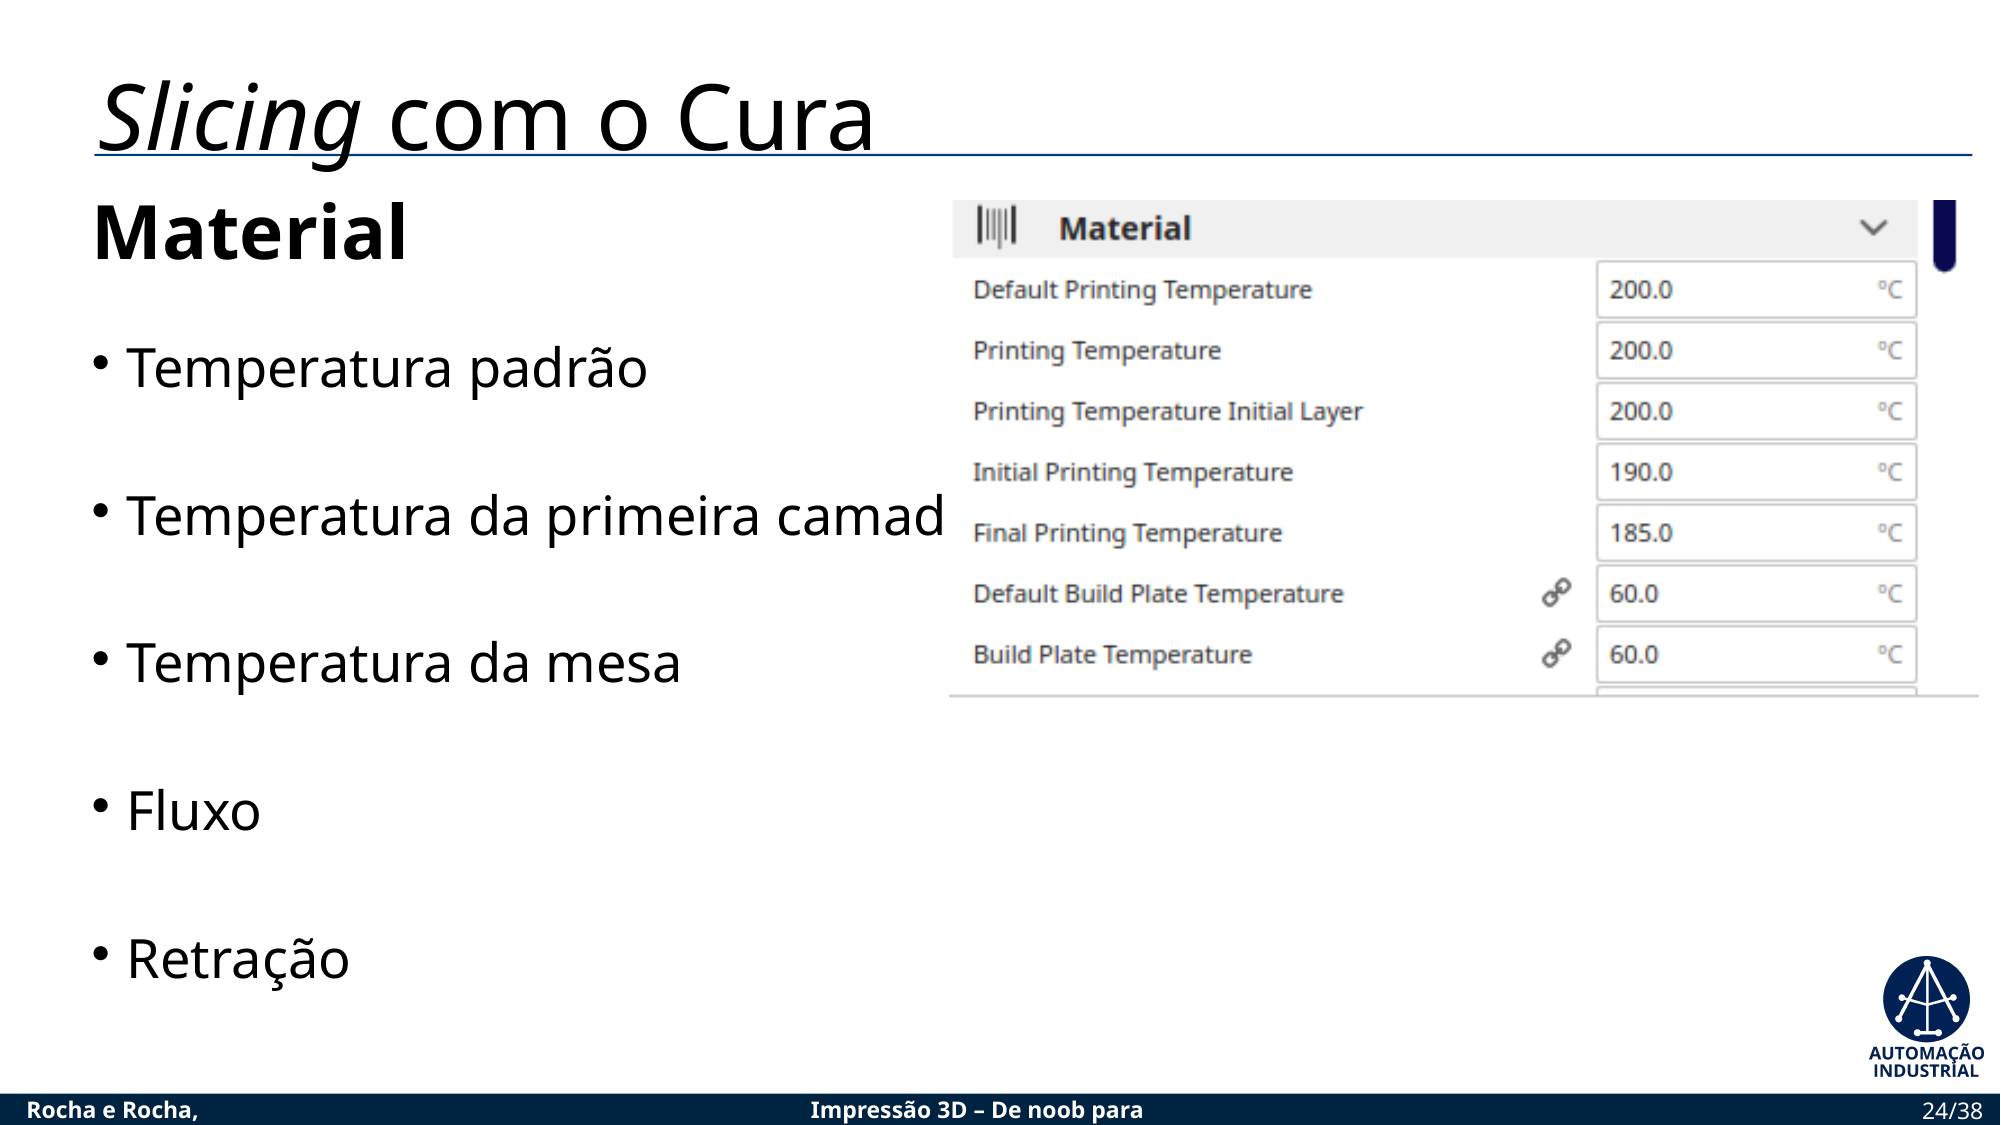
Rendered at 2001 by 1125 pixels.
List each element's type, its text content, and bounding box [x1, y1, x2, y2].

picture [1869, 956, 1984, 1077]
text_box Slicing com o Cura [84, 12, 1809, 200]
text_box Material Temperatura padrão Temperatura da primeira camada Temperatura da mesa Fluxo Retração [76, 177, 998, 683]
picture [949, 200, 1979, 709]
